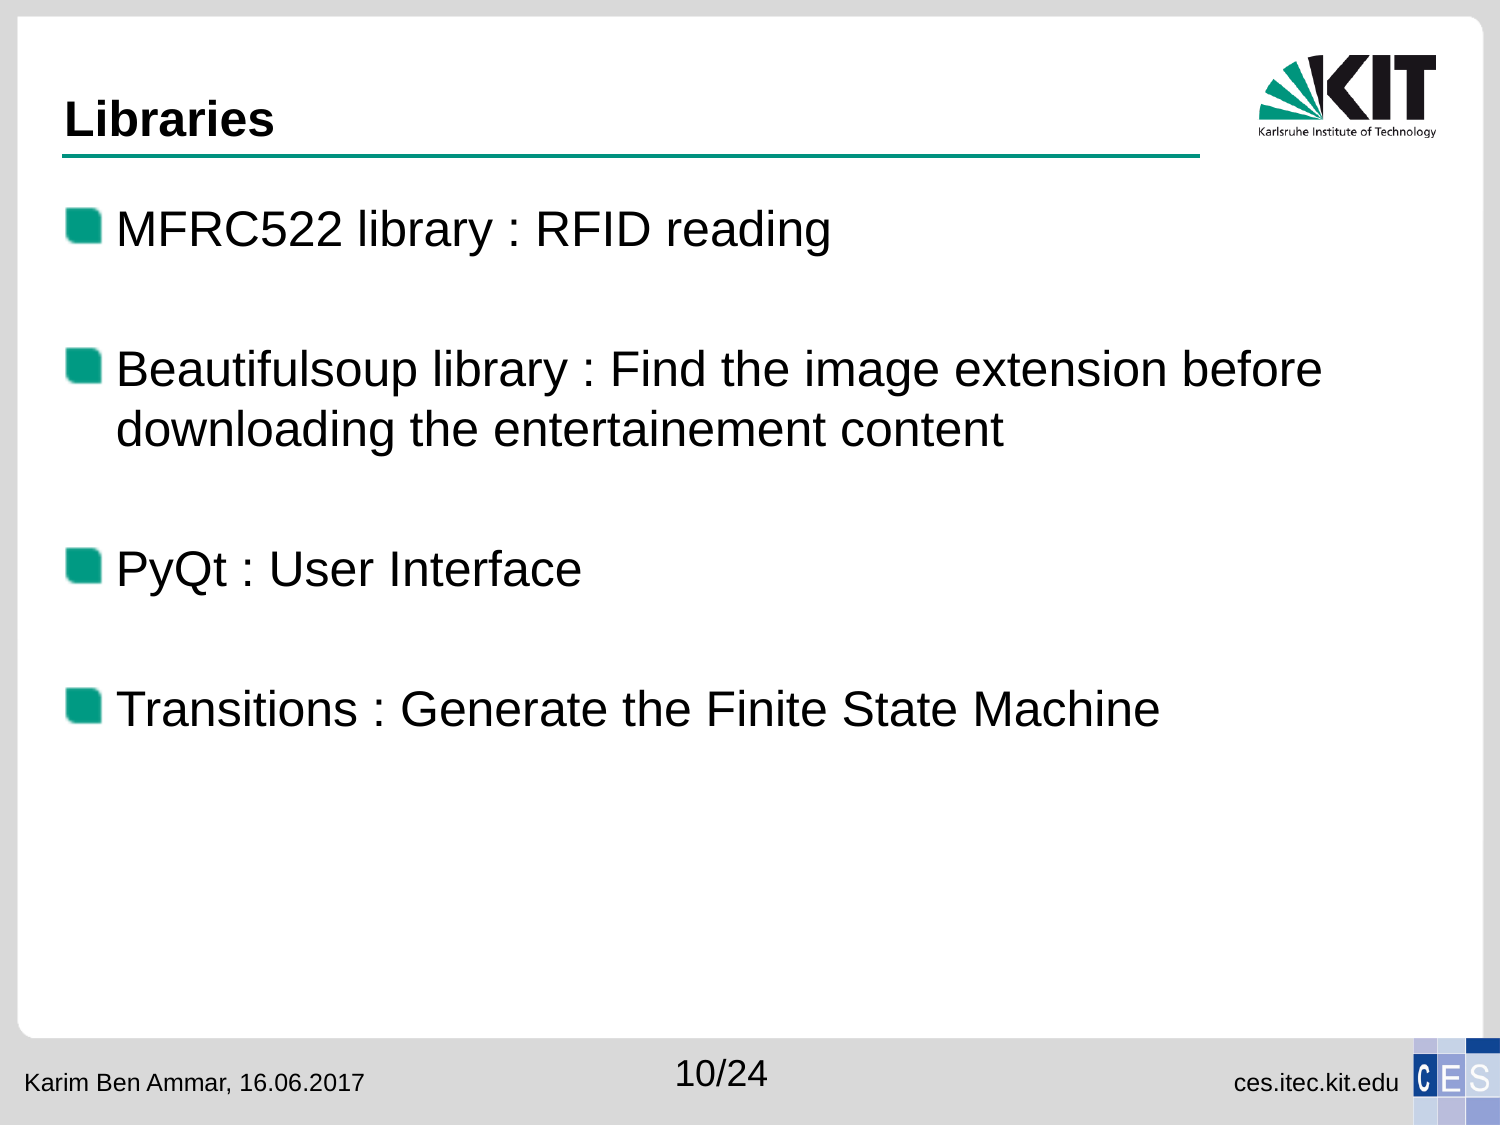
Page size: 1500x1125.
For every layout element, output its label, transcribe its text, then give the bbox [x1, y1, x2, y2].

text_box 10/24 [659, 1045, 783, 1117]
picture [0, 0, 1500, 1125]
title Libraries [64, 54, 1198, 147]
list MFRC522 library : RFID reading Beautifulsoup library : Find the image extension before downloading the entertainement content PyQt : User Interface Transitions : Generate the Finite State Machine [64, 196, 1426, 1000]
